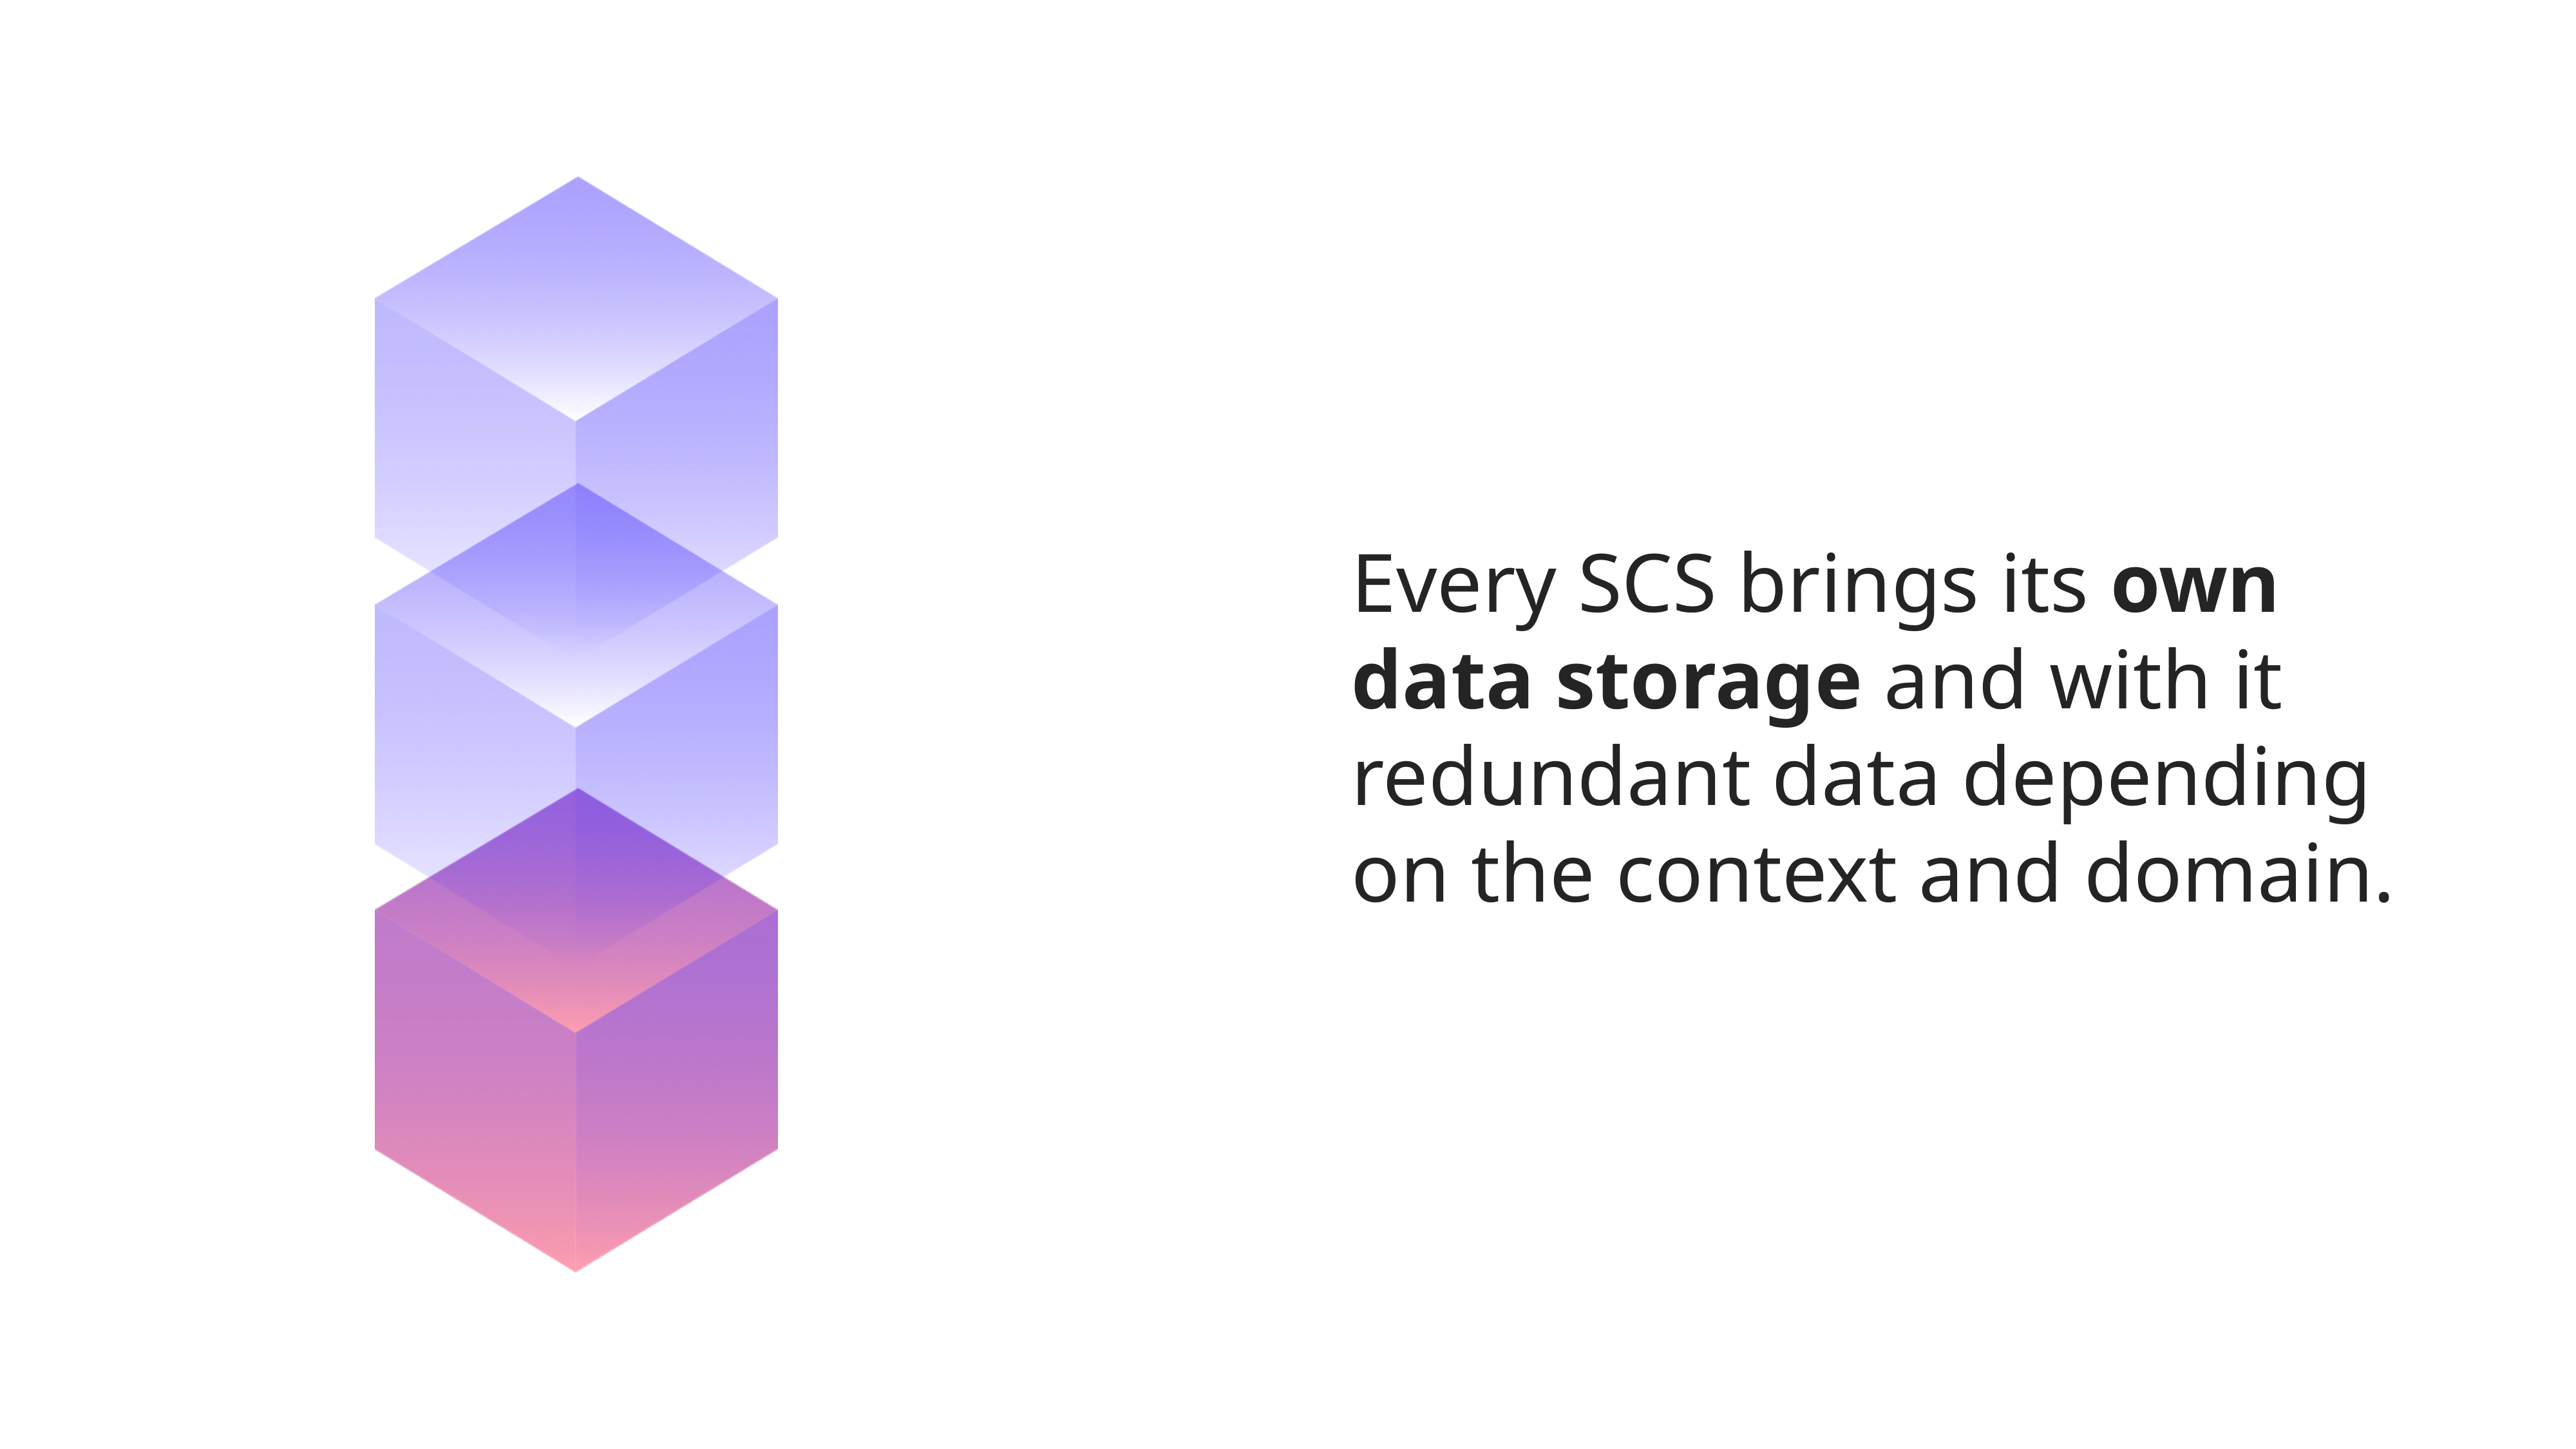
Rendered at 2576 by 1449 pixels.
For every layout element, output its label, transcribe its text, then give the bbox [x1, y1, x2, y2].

picture [375, 176, 778, 1273]
list Every SCS brings its own data storage and with it redundant data depending on the context and domain. [1351, 127, 2423, 1322]
